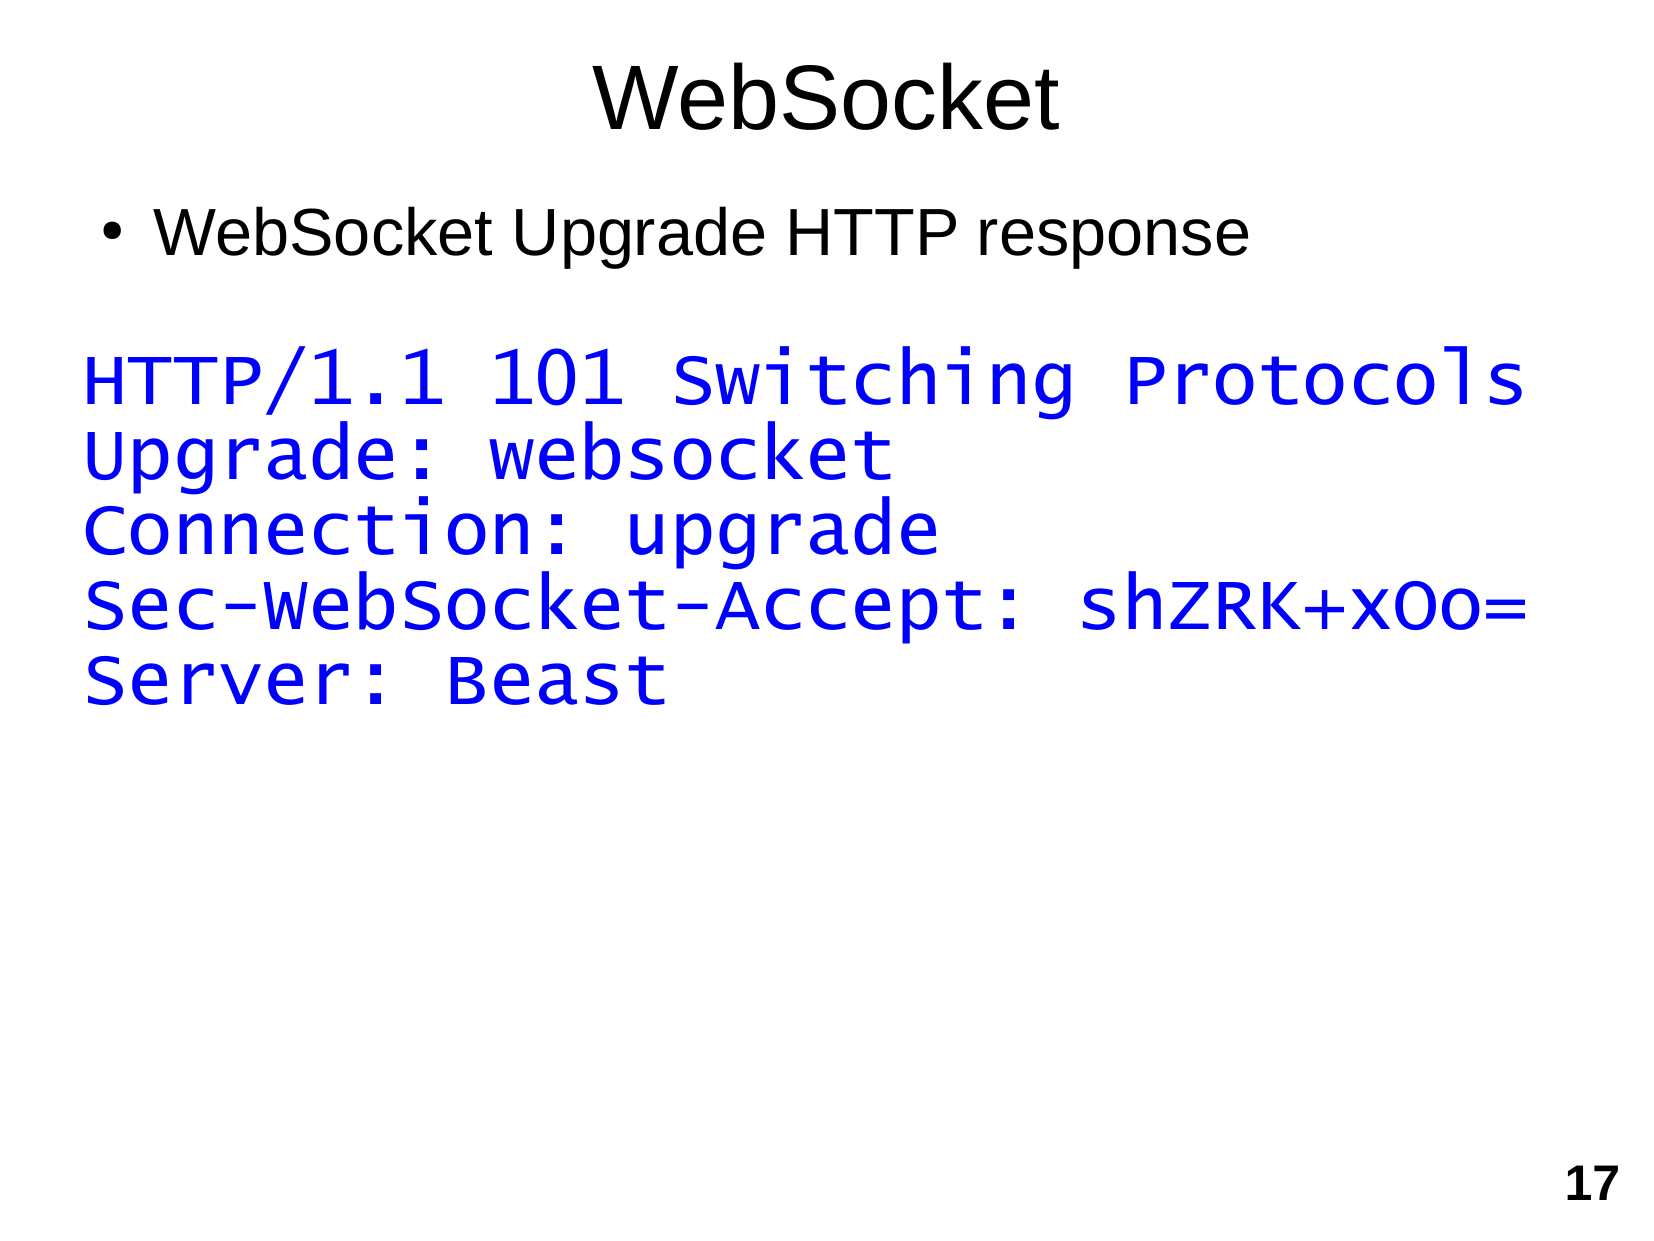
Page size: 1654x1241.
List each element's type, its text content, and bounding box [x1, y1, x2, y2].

list WebSocket Upgrade HTTP response [82, 195, 1571, 271]
title WebSocket [82, 15, 1571, 181]
list HTTP/1.1 101 Switching Protocols Upgrade: websocket Connection: upgrade Sec-WebSocket-Accept: shZRK+xOo= Server: Beast [82, 271, 1571, 1156]
